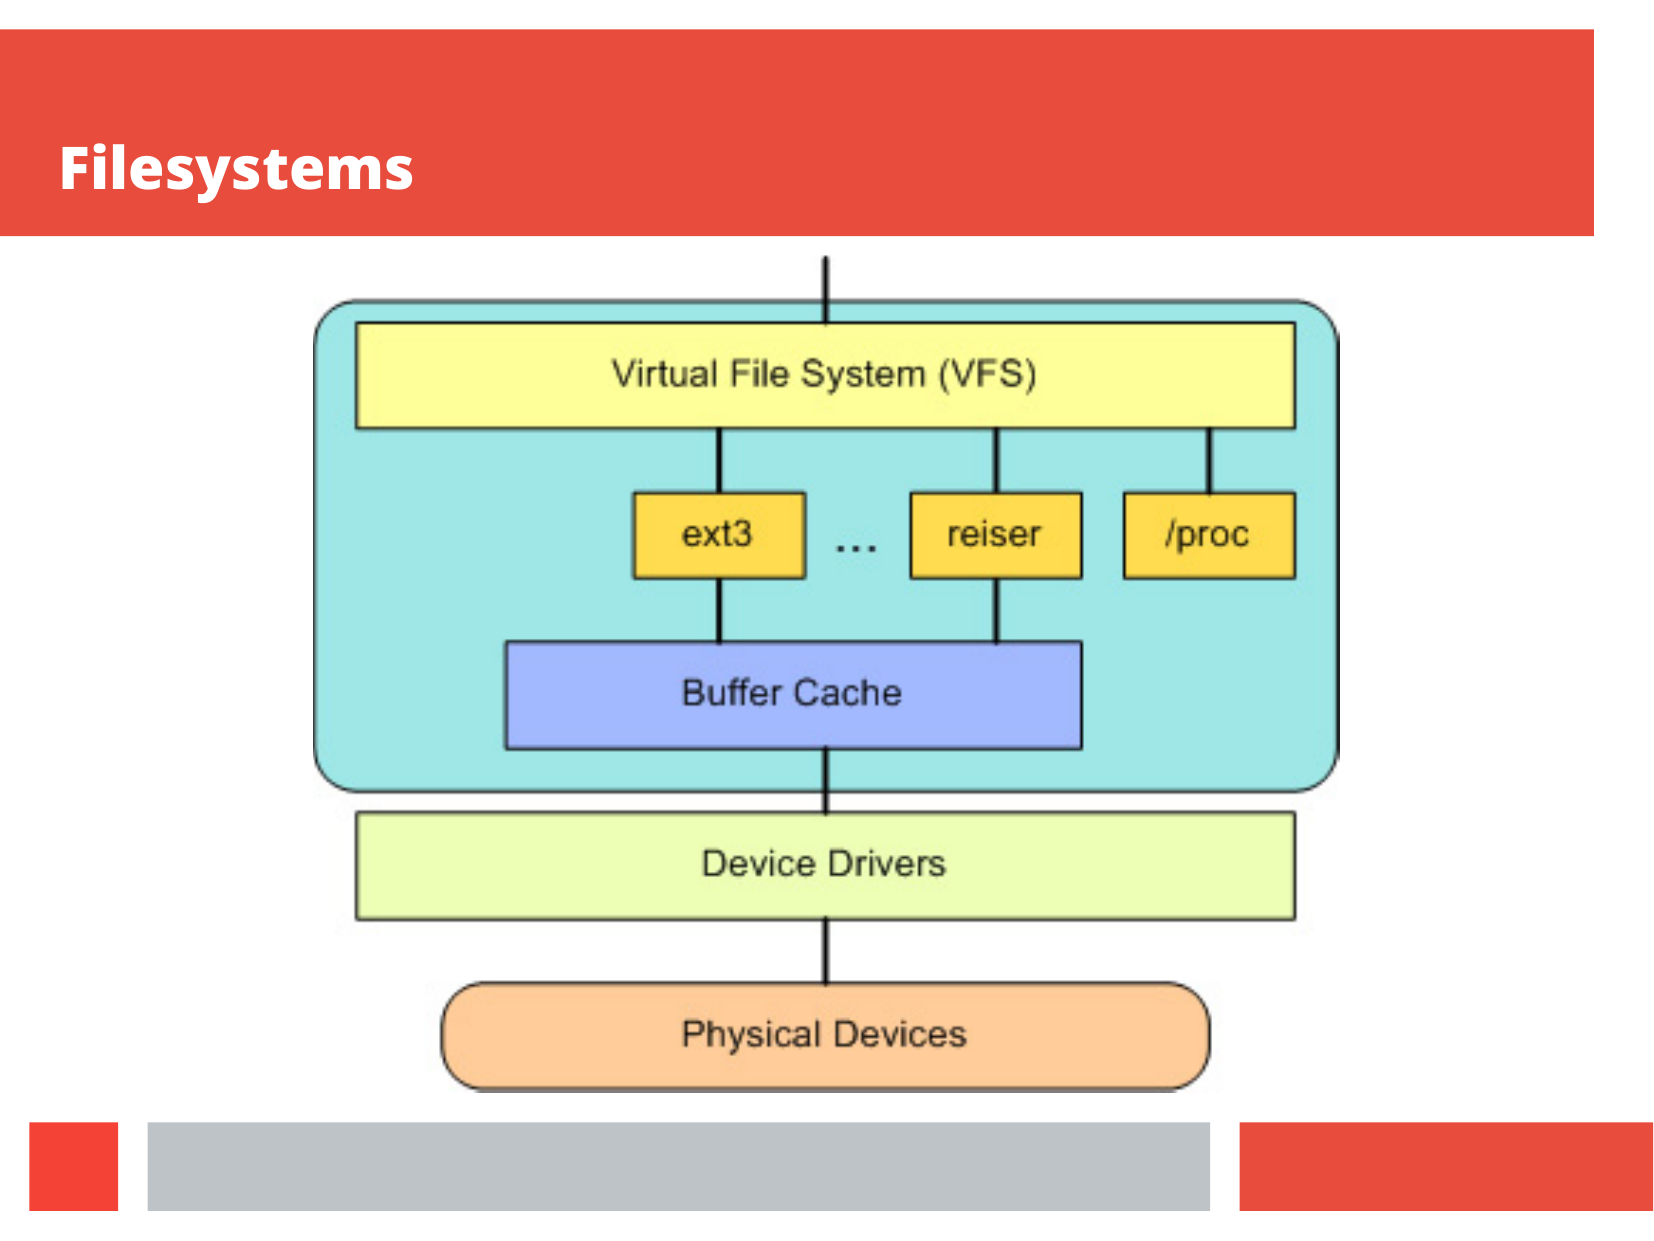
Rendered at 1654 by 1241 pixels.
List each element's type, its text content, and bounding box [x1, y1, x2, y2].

picture [313, 254, 1340, 1093]
title Filesystems [58, 59, 1594, 207]
